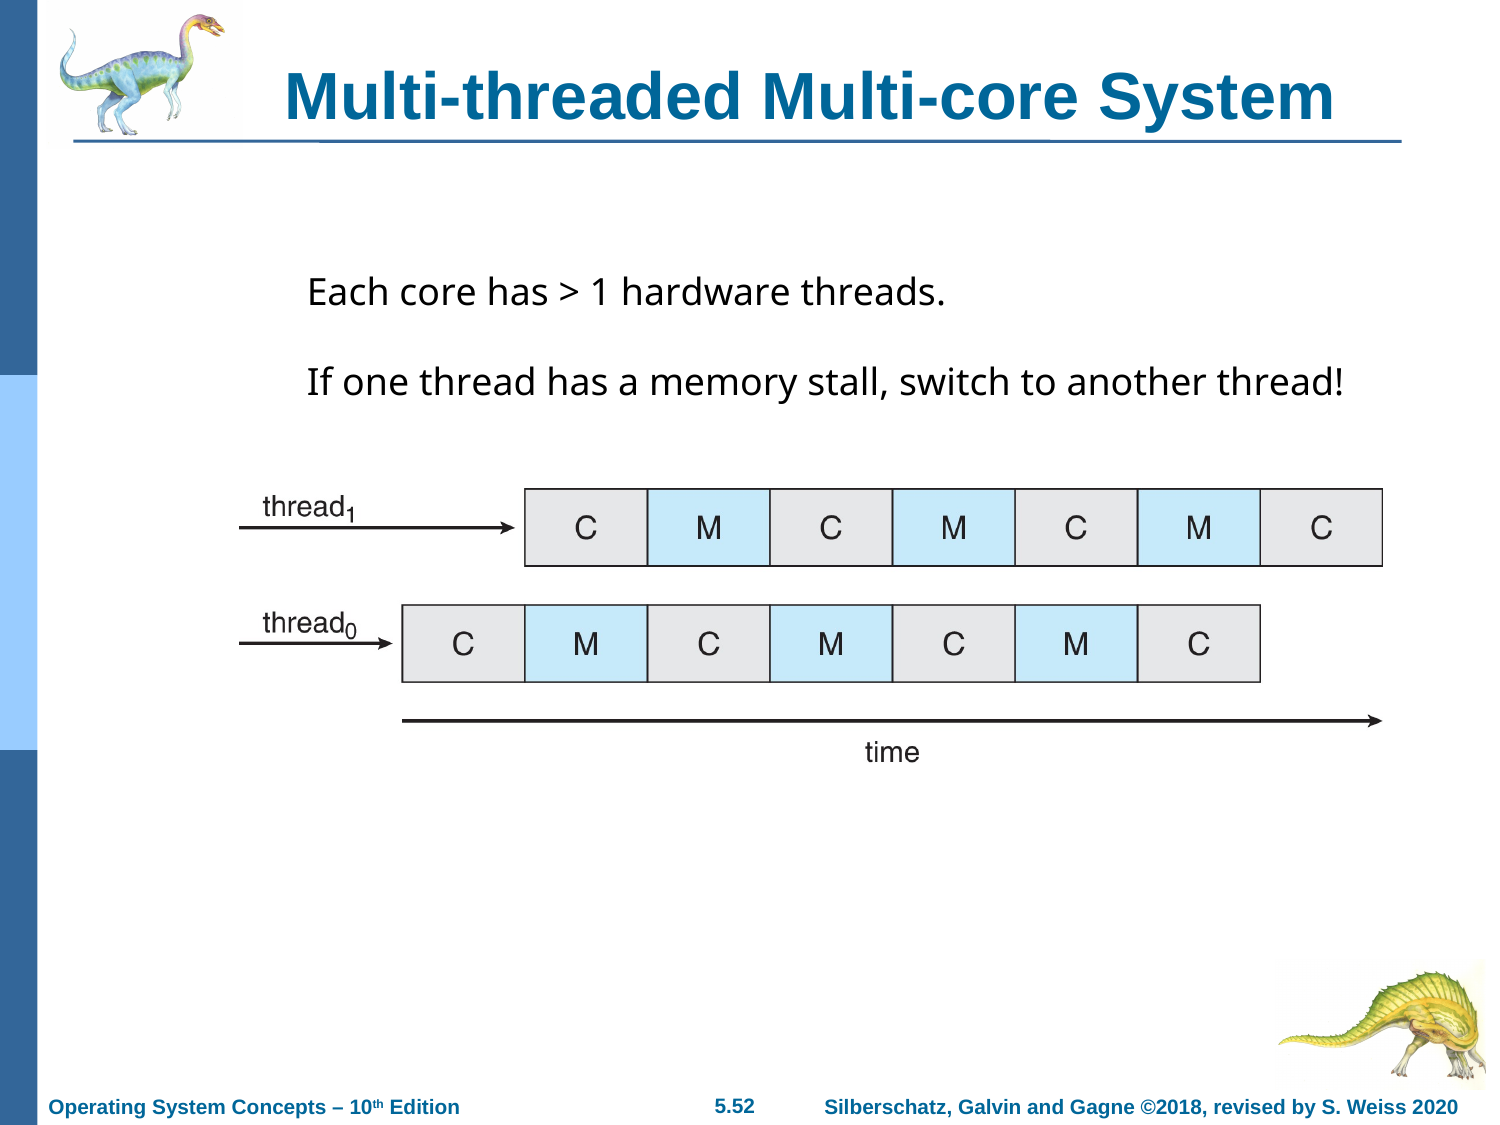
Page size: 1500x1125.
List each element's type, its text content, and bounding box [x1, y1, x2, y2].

picture [46, 0, 243, 149]
text_box Each core has > 1 hardware threads. If one thread has a memory stall, switch to another thread! [292, 260, 1361, 412]
picture [1141, 1099, 1149, 1104]
picture [239, 488, 1383, 768]
picture [1275, 959, 1486, 1090]
text_box Multi-threaded Multi-core System [196, 45, 1426, 141]
